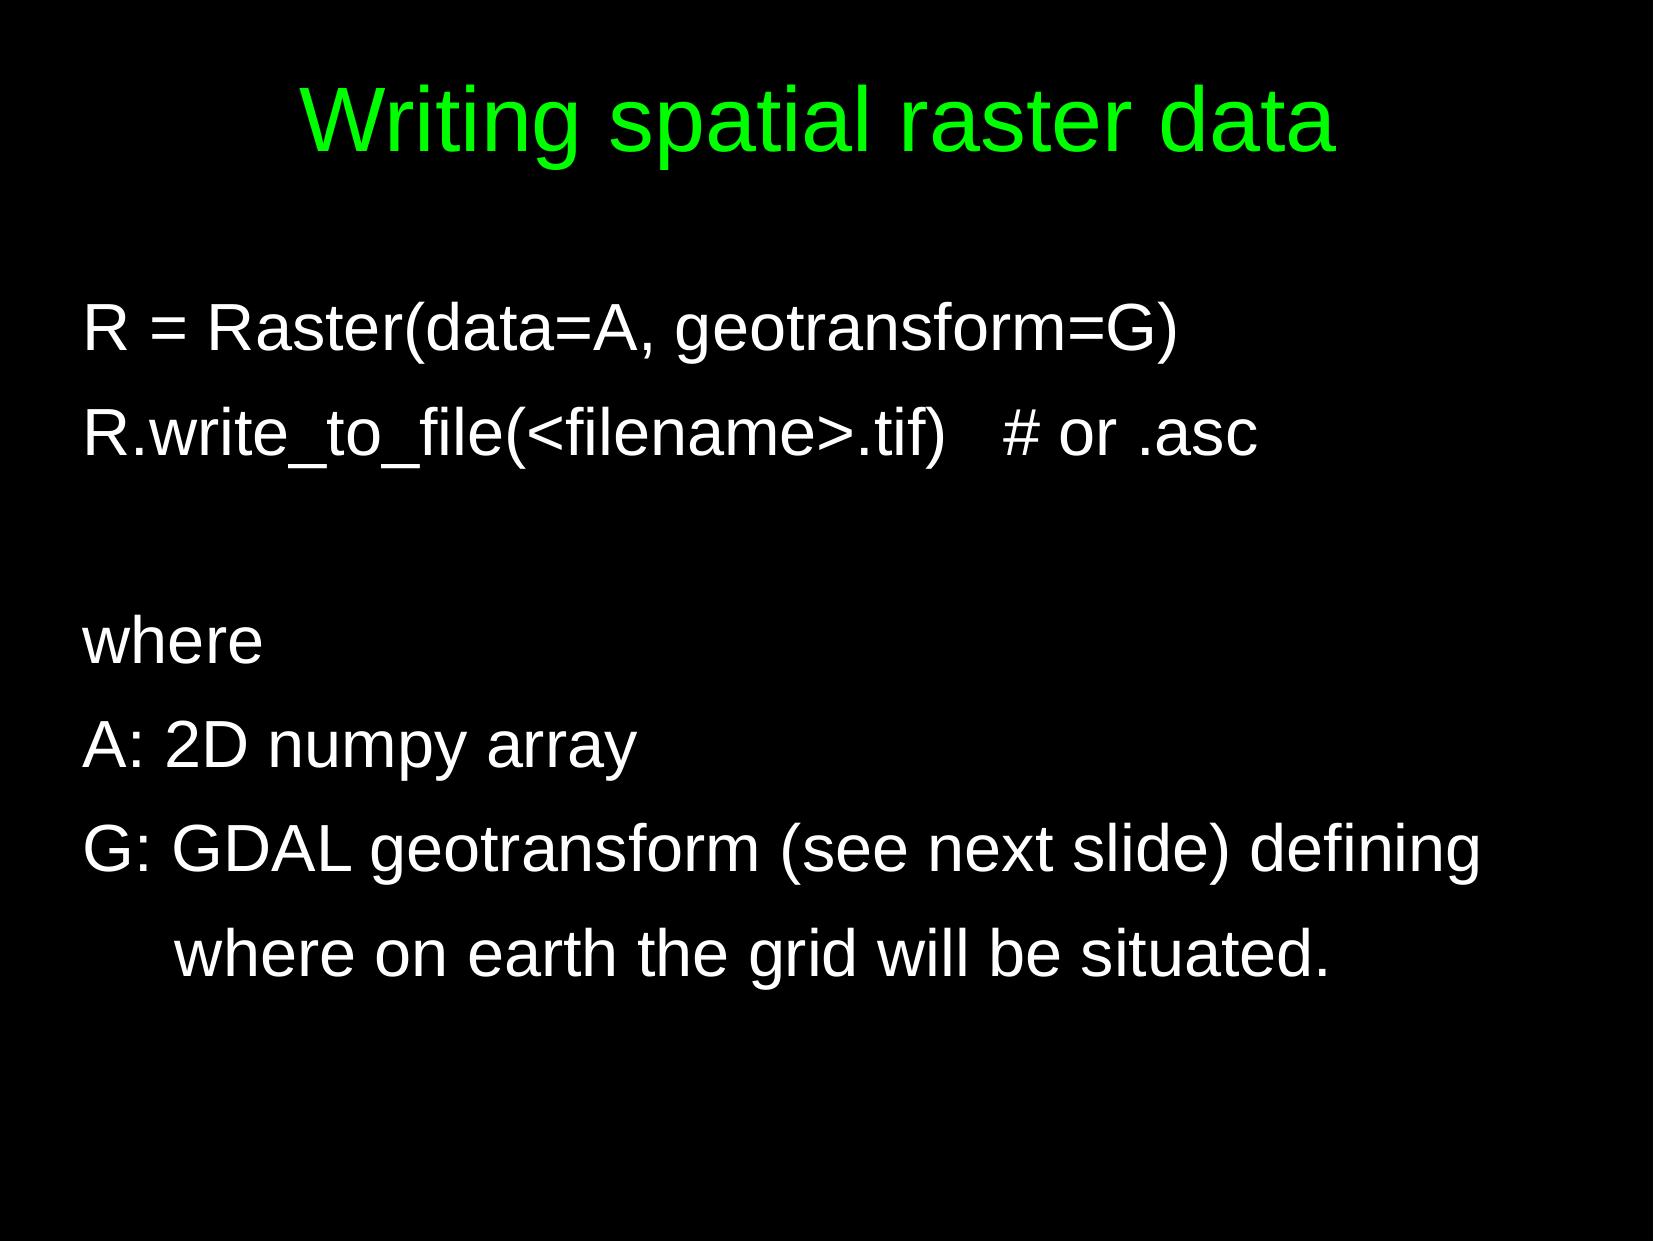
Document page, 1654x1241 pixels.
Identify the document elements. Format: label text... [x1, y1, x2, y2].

title Writing spatial raster data [75, 14, 1563, 226]
list R = Raster(data=A, geotransform=G) R.write_to_file(<filename>.tif) # or .asc where A: 2D numpy array G: GDAL geotransform (see next slide) defining where on earth the grid will be situated. [82, 290, 1571, 1109]
